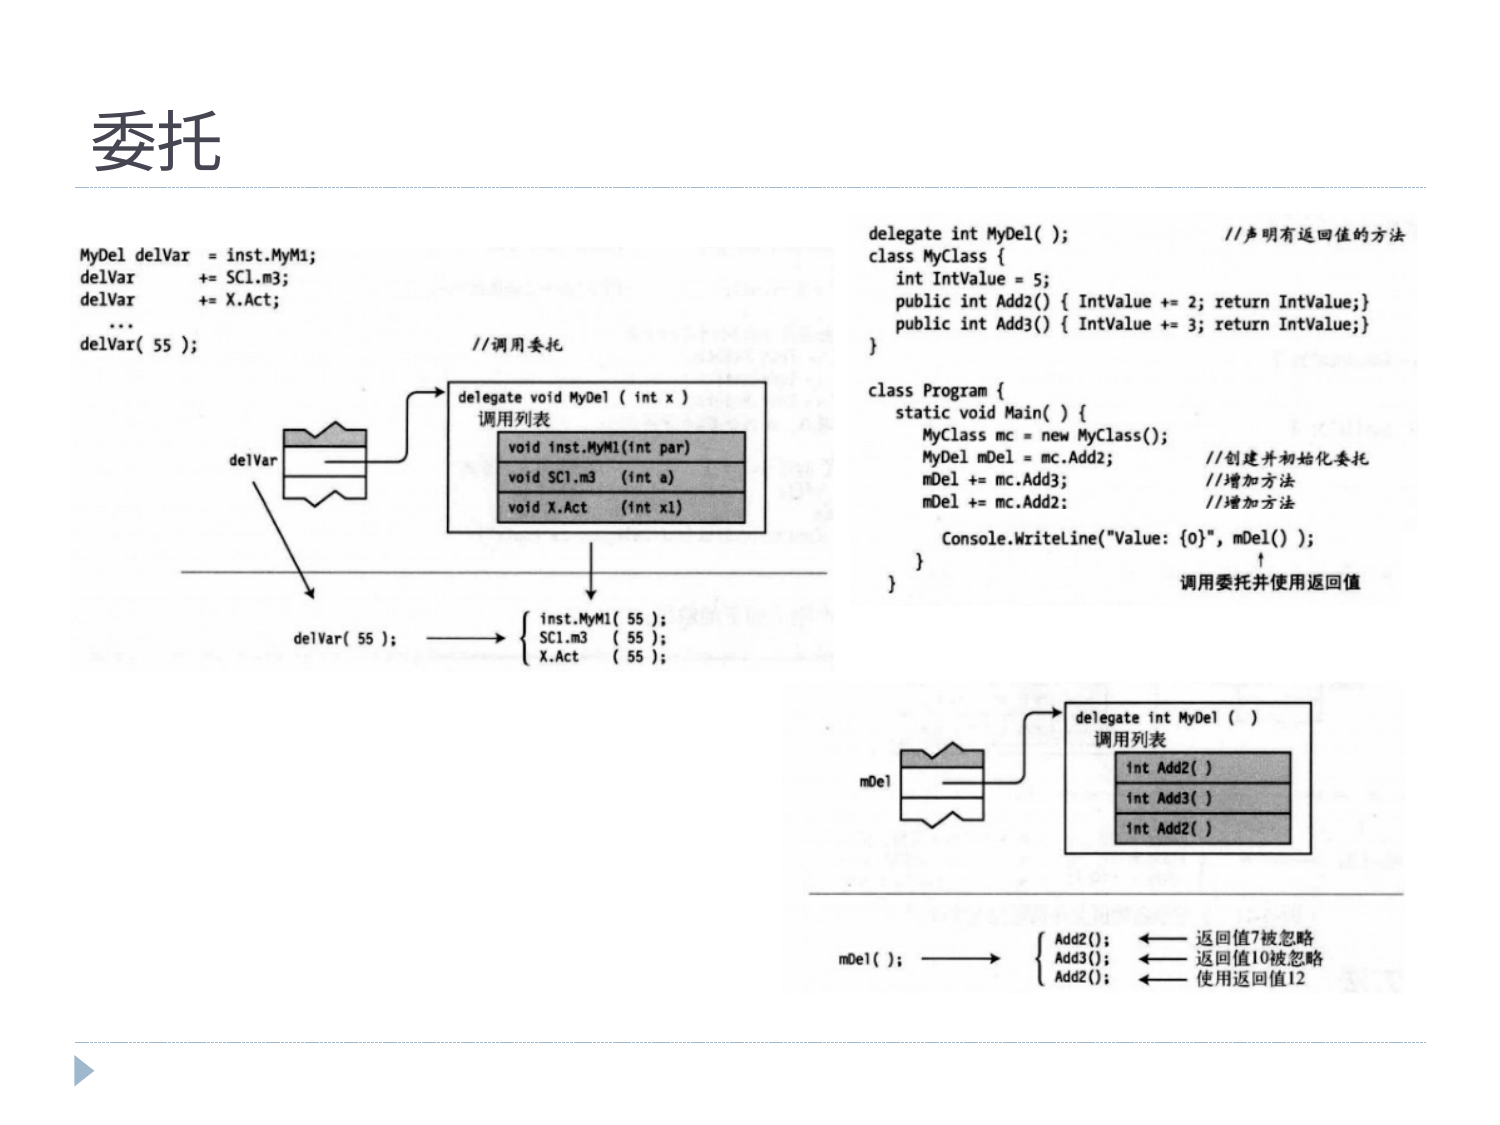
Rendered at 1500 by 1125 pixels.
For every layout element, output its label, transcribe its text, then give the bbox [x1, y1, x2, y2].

title 委托 [75, 25, 1426, 188]
picture [70, 247, 834, 672]
picture [848, 213, 1418, 606]
picture [782, 682, 1405, 994]
